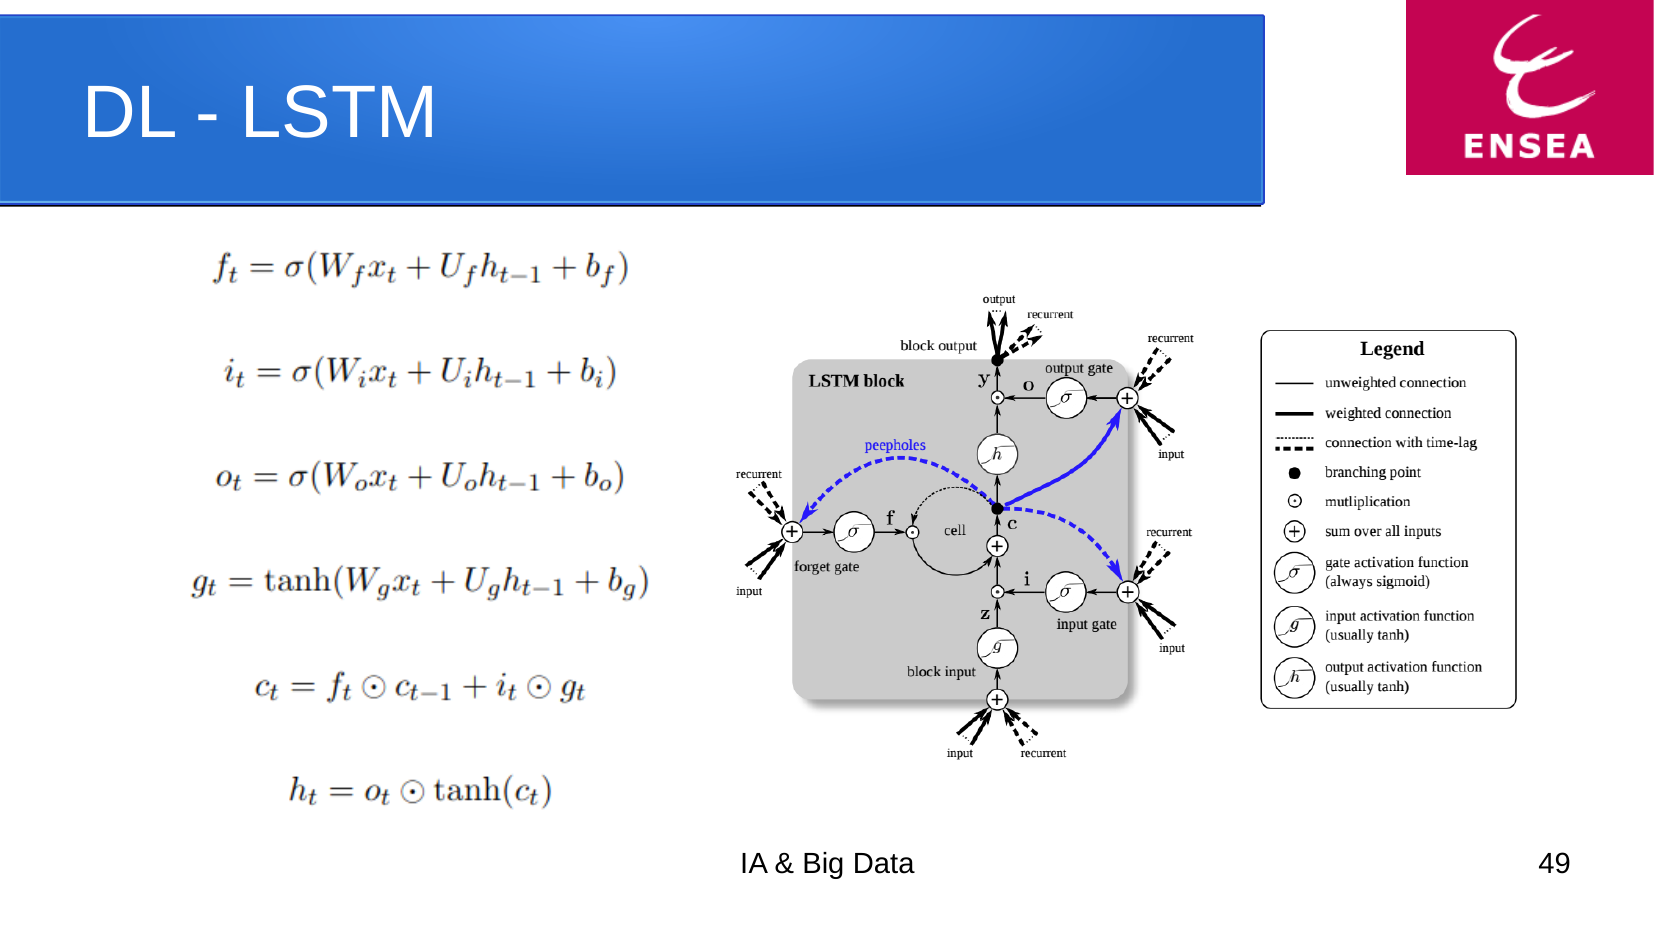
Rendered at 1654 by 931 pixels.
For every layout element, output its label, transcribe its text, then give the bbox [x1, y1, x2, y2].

title DL - LSTM [82, 35, 1235, 189]
picture [177, 236, 667, 827]
picture [734, 271, 1524, 768]
picture [1406, 0, 1654, 175]
